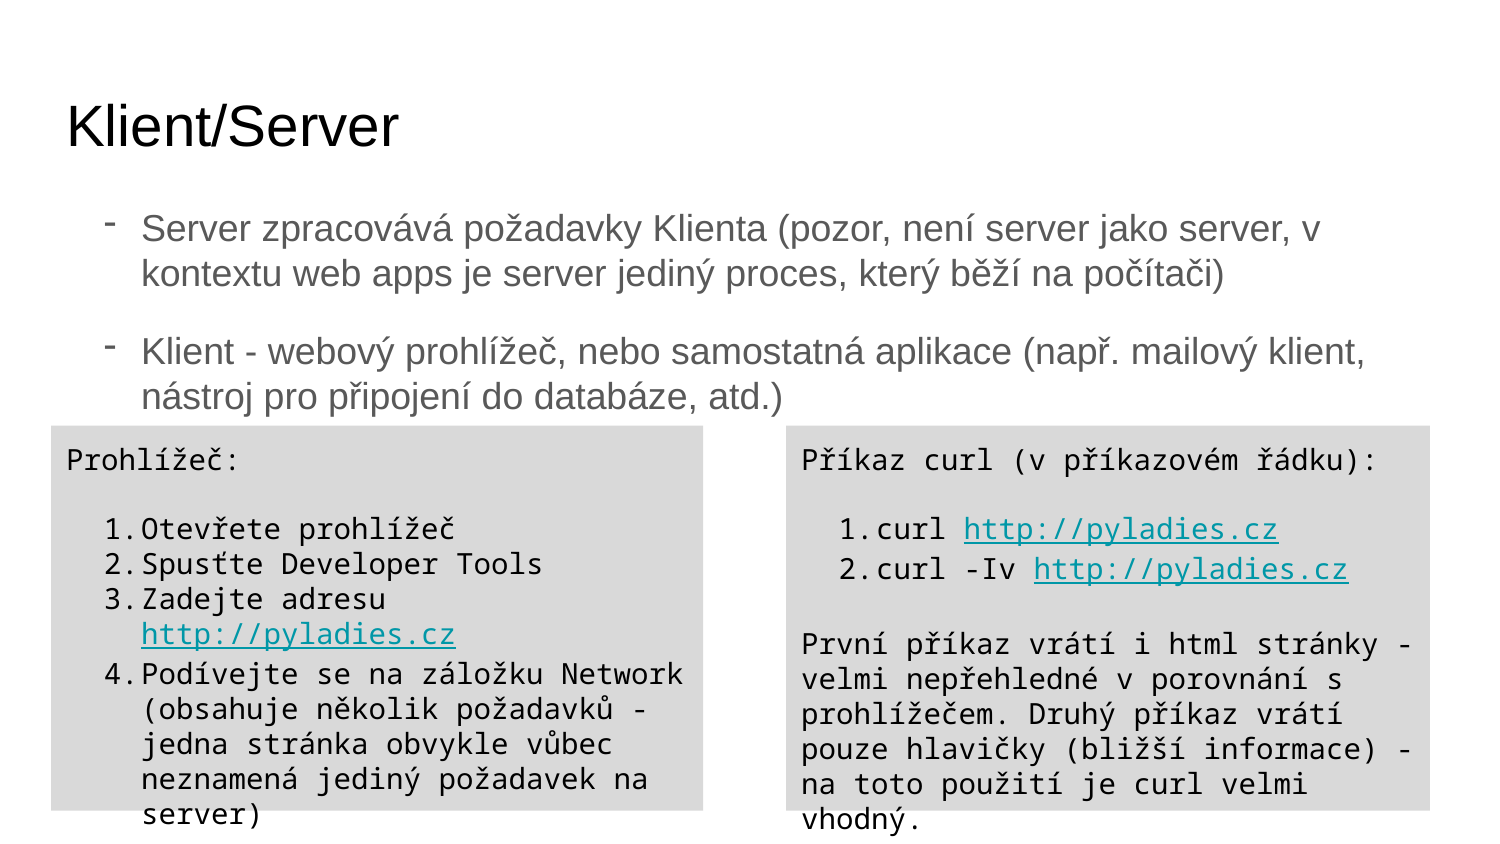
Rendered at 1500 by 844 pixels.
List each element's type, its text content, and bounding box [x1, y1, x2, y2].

list Server zpracovává požadavky Klienta (pozor, není server jako server, v kontextu web apps je server jediný proces, který běží na počítači) Klient - webový prohlížeč, nebo samostatná aplikace (např. mailový klient, nástroj pro připojení do databáze, atd.) [51, 189, 1449, 410]
text_box Prohlížeč: Otevřete prohlížeč Spusťte Developer Tools Zadejte adresu http://pyladies.cz Podívejte se na záložku Network (obsahuje několik požadavků - jedna stránka obvykle vůbec neznamená jediný požadavek na server) [51, 425, 704, 811]
title Klient/Server [51, 72, 1449, 167]
text_box Příkaz curl (v příkazovém řádku): curl http://pyladies.cz curl -Iv http://pyladies.cz První příkaz vrátí i html stránky - velmi nepřehledné v porovnání s prohlížečem. Druhý příkaz vrátí pouze hlavičky (bližší informace) - na toto použití je curl velmi vhodný. [786, 425, 1430, 811]
